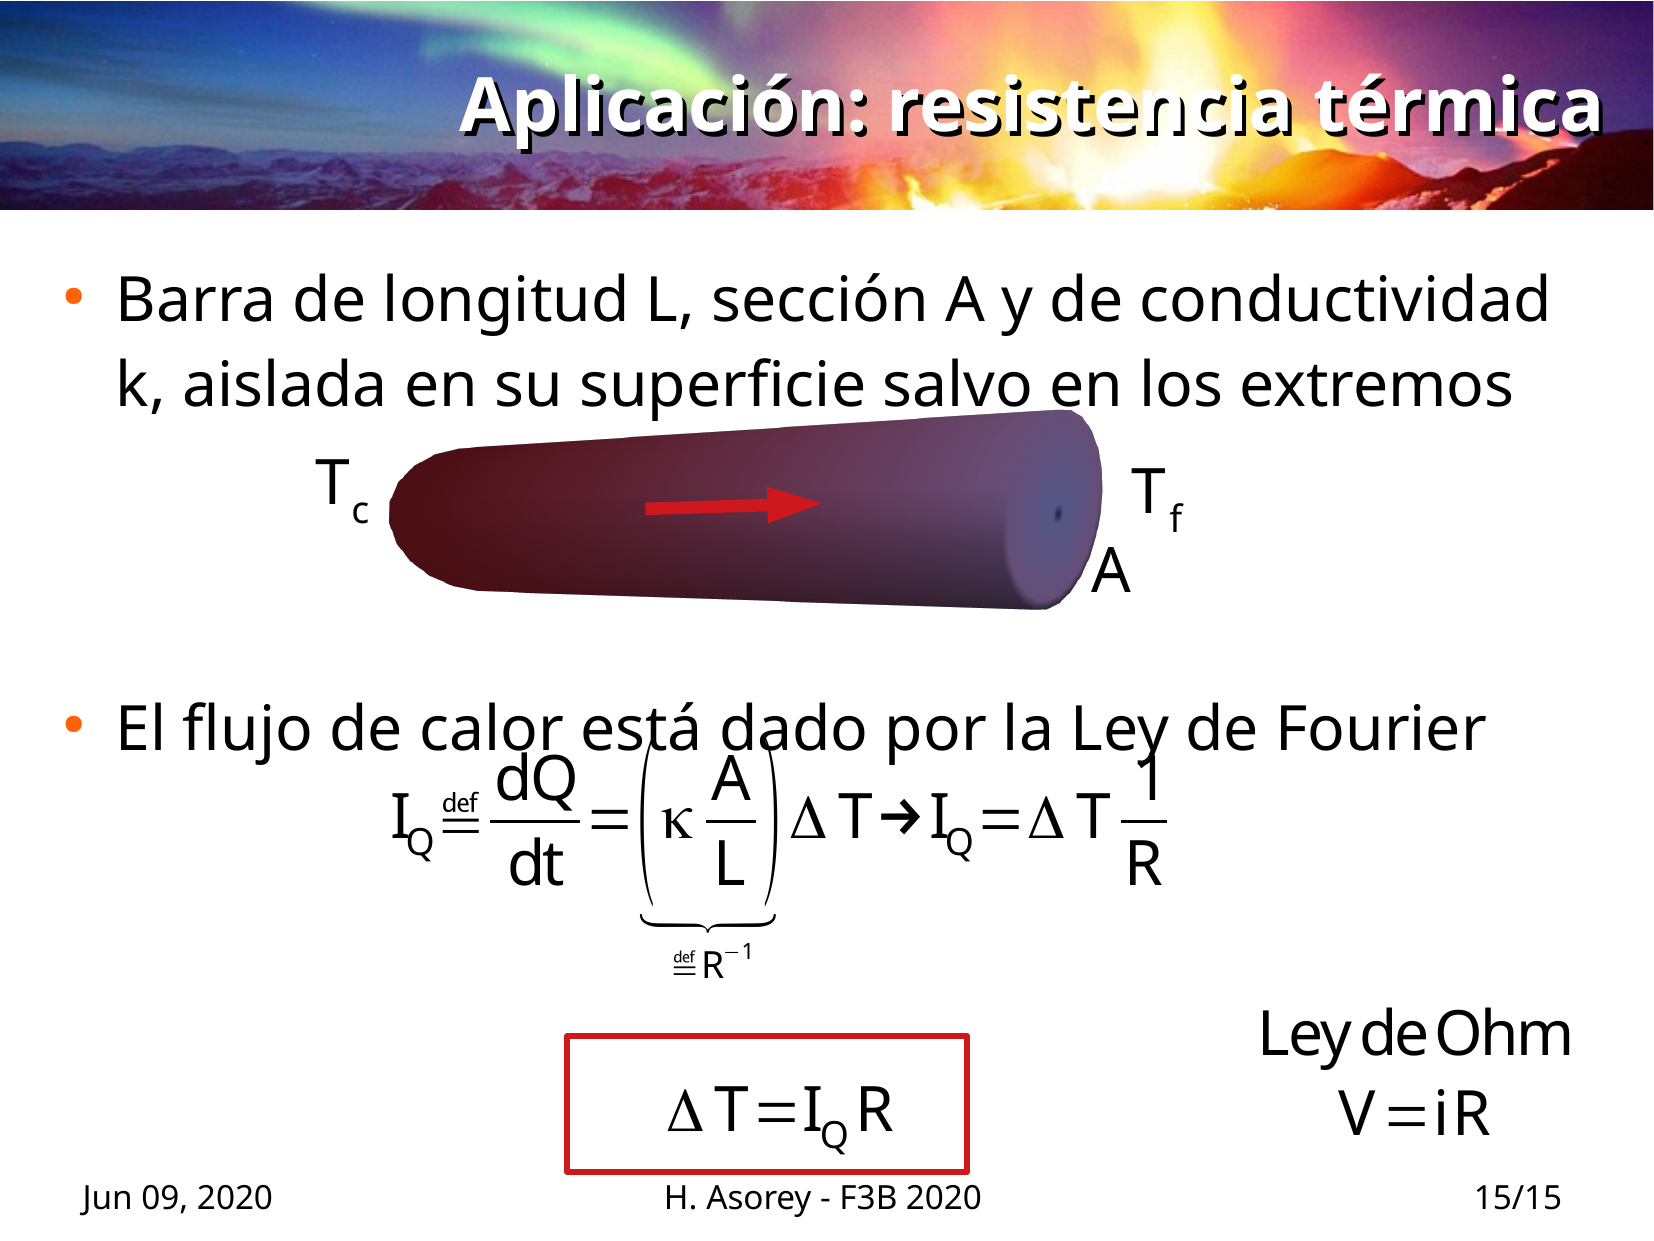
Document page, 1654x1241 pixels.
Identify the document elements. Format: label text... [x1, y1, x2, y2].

chart [570, 1039, 964, 1158]
list Barra de longitud L, sección A y de conductividad k, aislada en su superficie salvo en los extremos El flujo de calor está dado por la Ley de Fourier [45, 255, 1606, 1156]
chart [1081, 454, 1189, 609]
chart [1250, 995, 1577, 1151]
chart [383, 731, 1177, 1158]
chart [307, 444, 376, 533]
picture [0, 1, 1654, 210]
title Aplicación: resistencia térmica [45, 15, 1606, 191]
